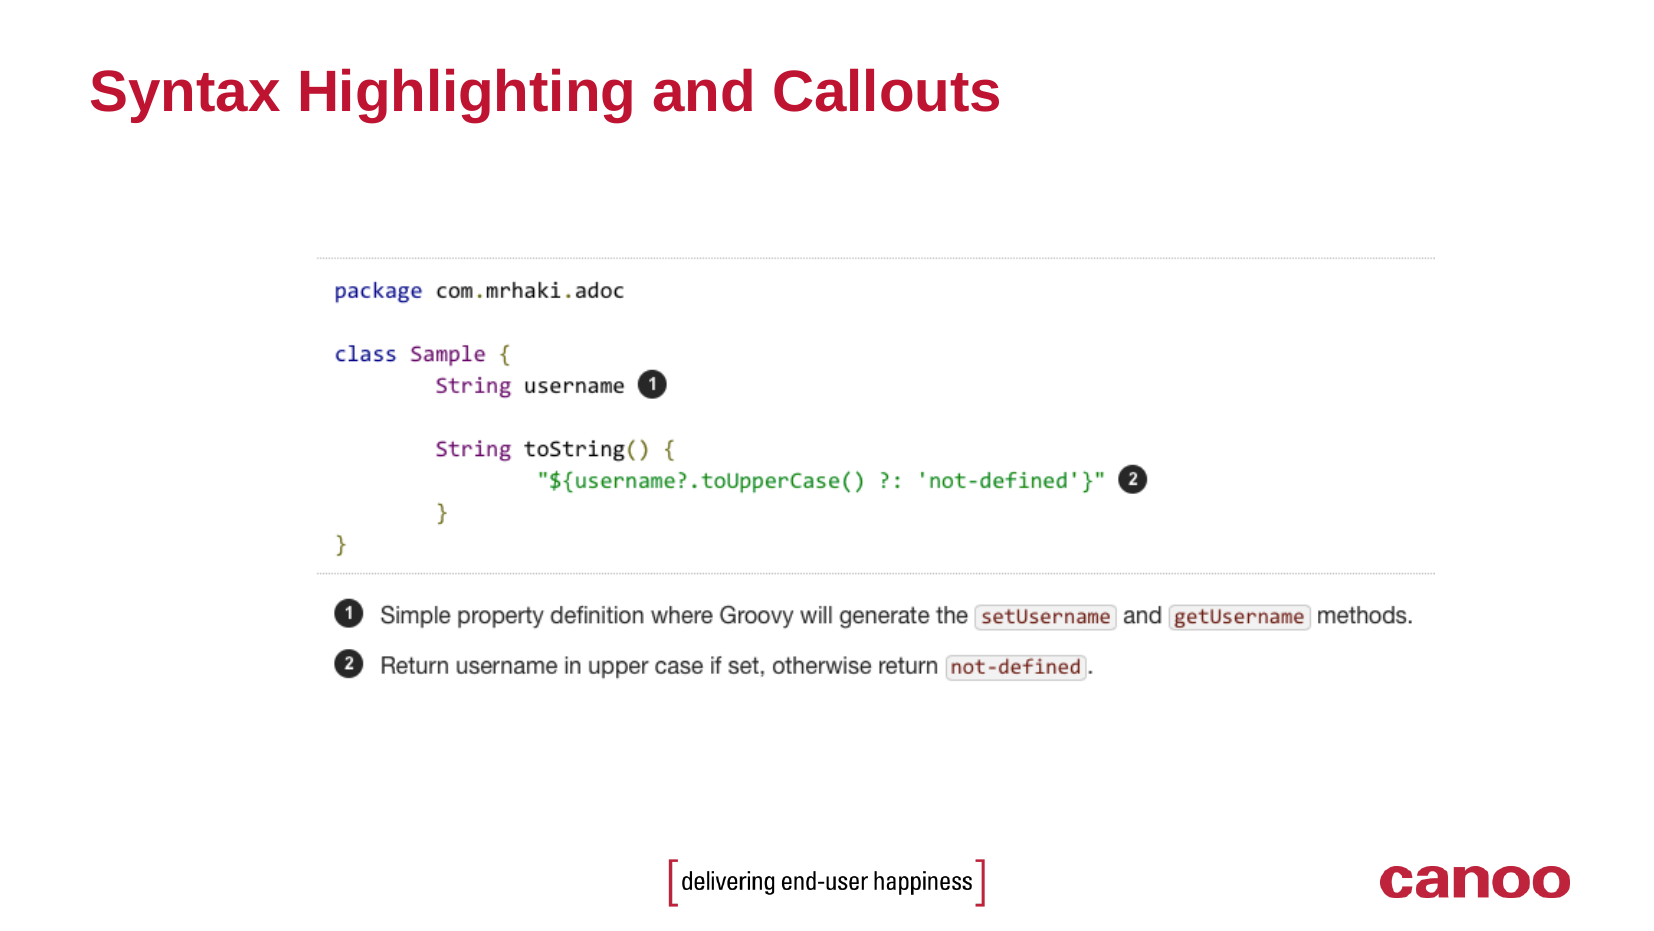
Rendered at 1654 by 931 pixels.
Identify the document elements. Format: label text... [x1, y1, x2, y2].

picture [662, 855, 991, 910]
picture [313, 239, 1435, 721]
title Syntax Highlighting and Callouts [75, 45, 1591, 136]
picture [1380, 866, 1570, 898]
